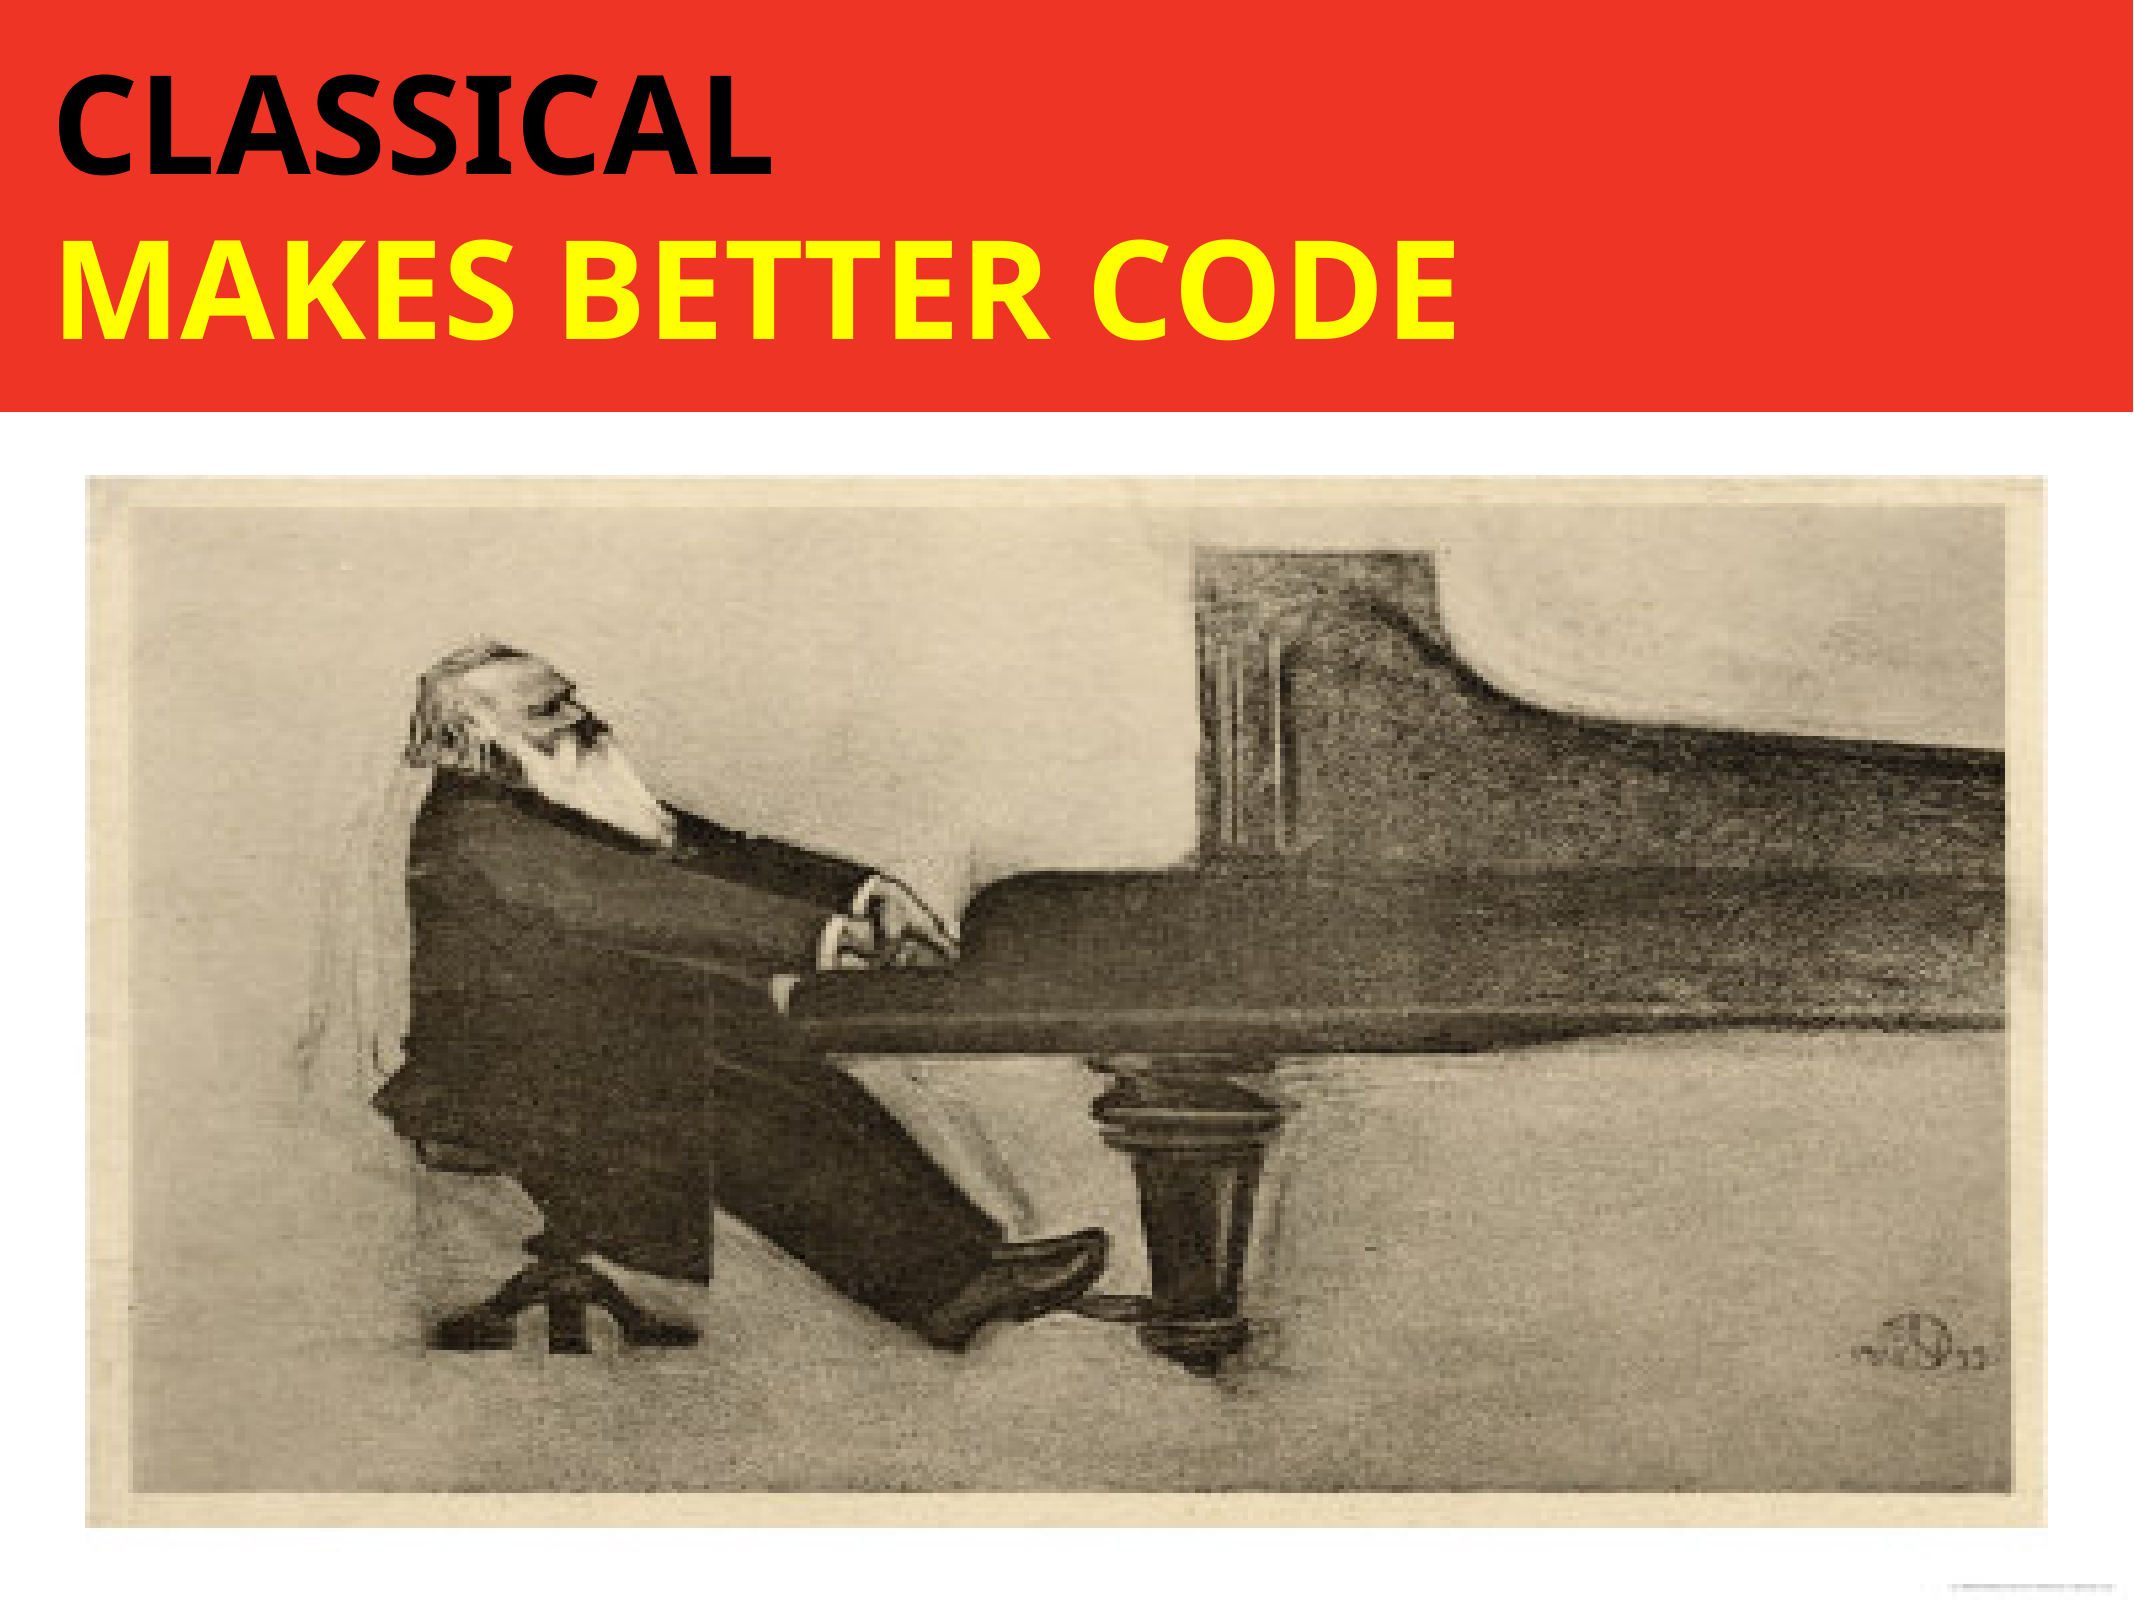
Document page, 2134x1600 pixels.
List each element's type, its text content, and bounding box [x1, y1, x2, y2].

text_box CLASSICAL MAKES BETTER CODE [41, 37, 2134, 412]
picture [0, 412, 2134, 1600]
